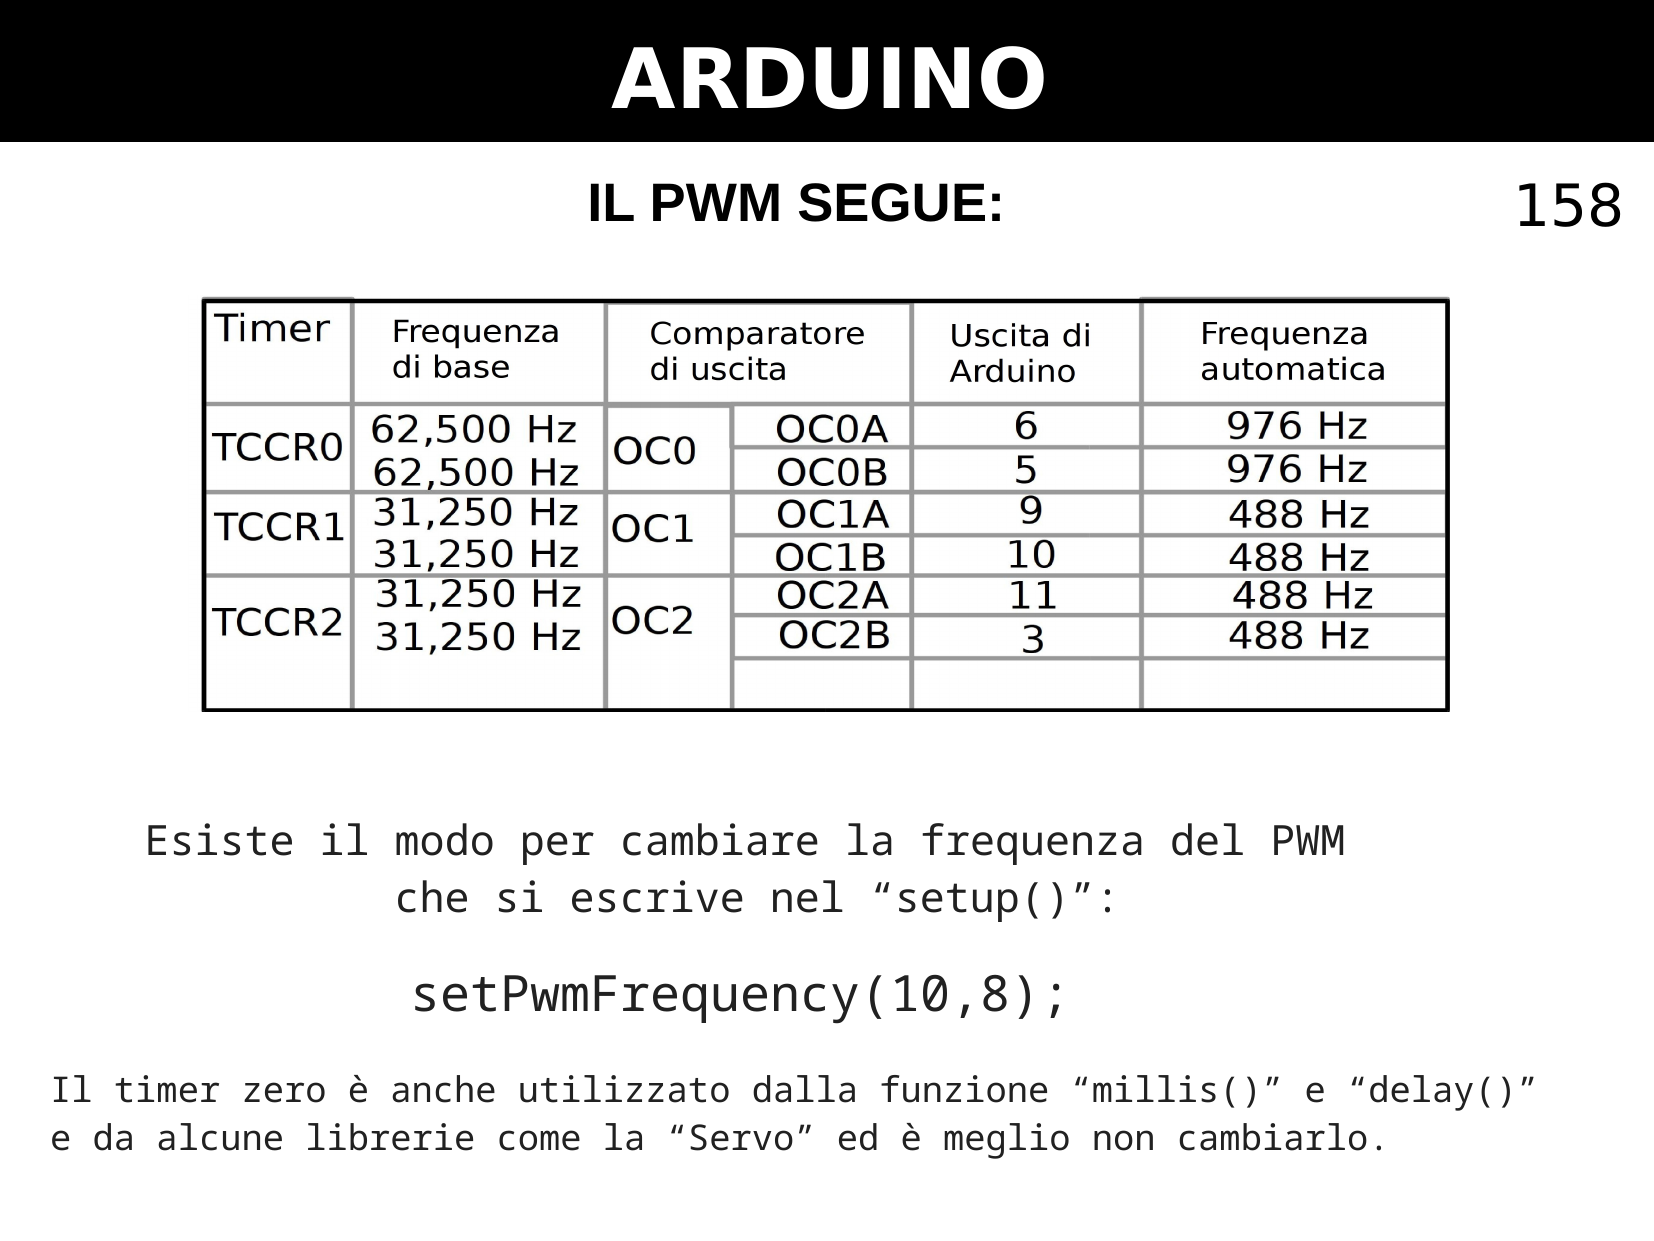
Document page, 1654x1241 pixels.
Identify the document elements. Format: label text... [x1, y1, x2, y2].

text_box 158 [1498, 165, 1640, 249]
text_box IL PWM SEGUE: [572, 165, 1081, 260]
text_box Il timer zero è anche utilizzato dalla funzione “millis()” e “delay()” e da alcune librerie come la “Servo” ed è meglio non cambiarlo. [35, 1057, 1596, 1155]
text_box setPwmFrequency(10,8); [395, 950, 1086, 1024]
text_box ARDUINO [596, 23, 1063, 136]
picture [188, 295, 1450, 712]
text_box [0, 0, 1654, 142]
text_box Esiste il modo per cambiare la frequenza del PWM che si escrive nel “setup()”: [129, 803, 1385, 915]
